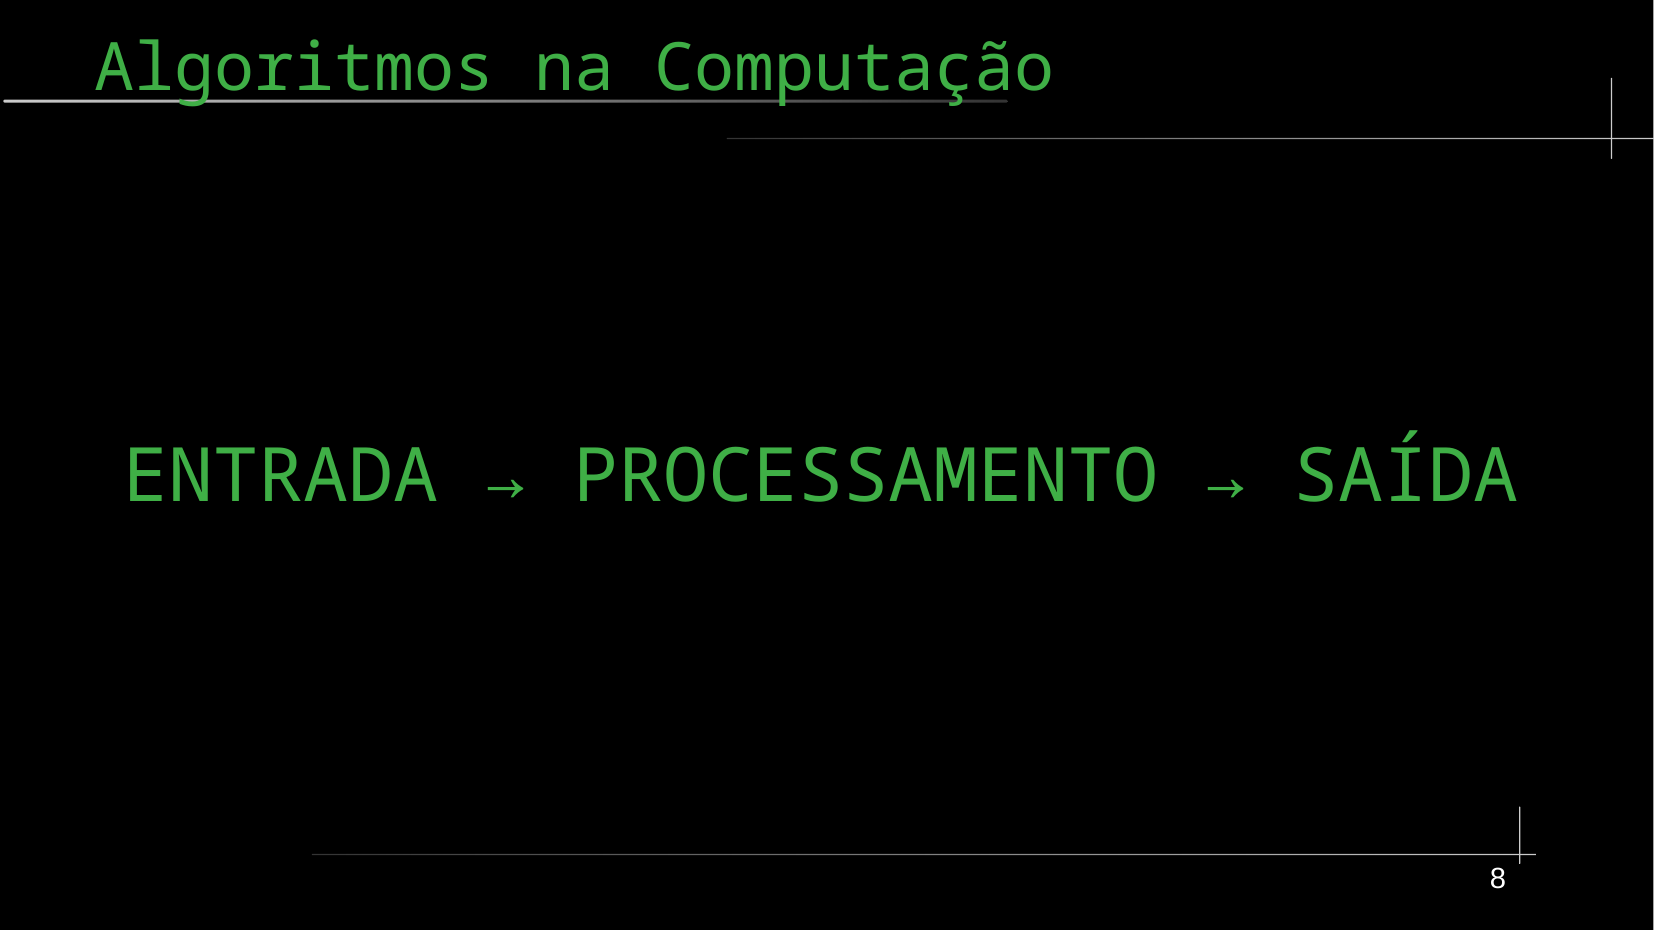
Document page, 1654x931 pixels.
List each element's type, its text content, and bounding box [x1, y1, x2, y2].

title ENTRADA → PROCESSAMENTO → SAÍDA [53, 377, 1560, 567]
title Algoritmos na Computação [23, 11, 1589, 119]
